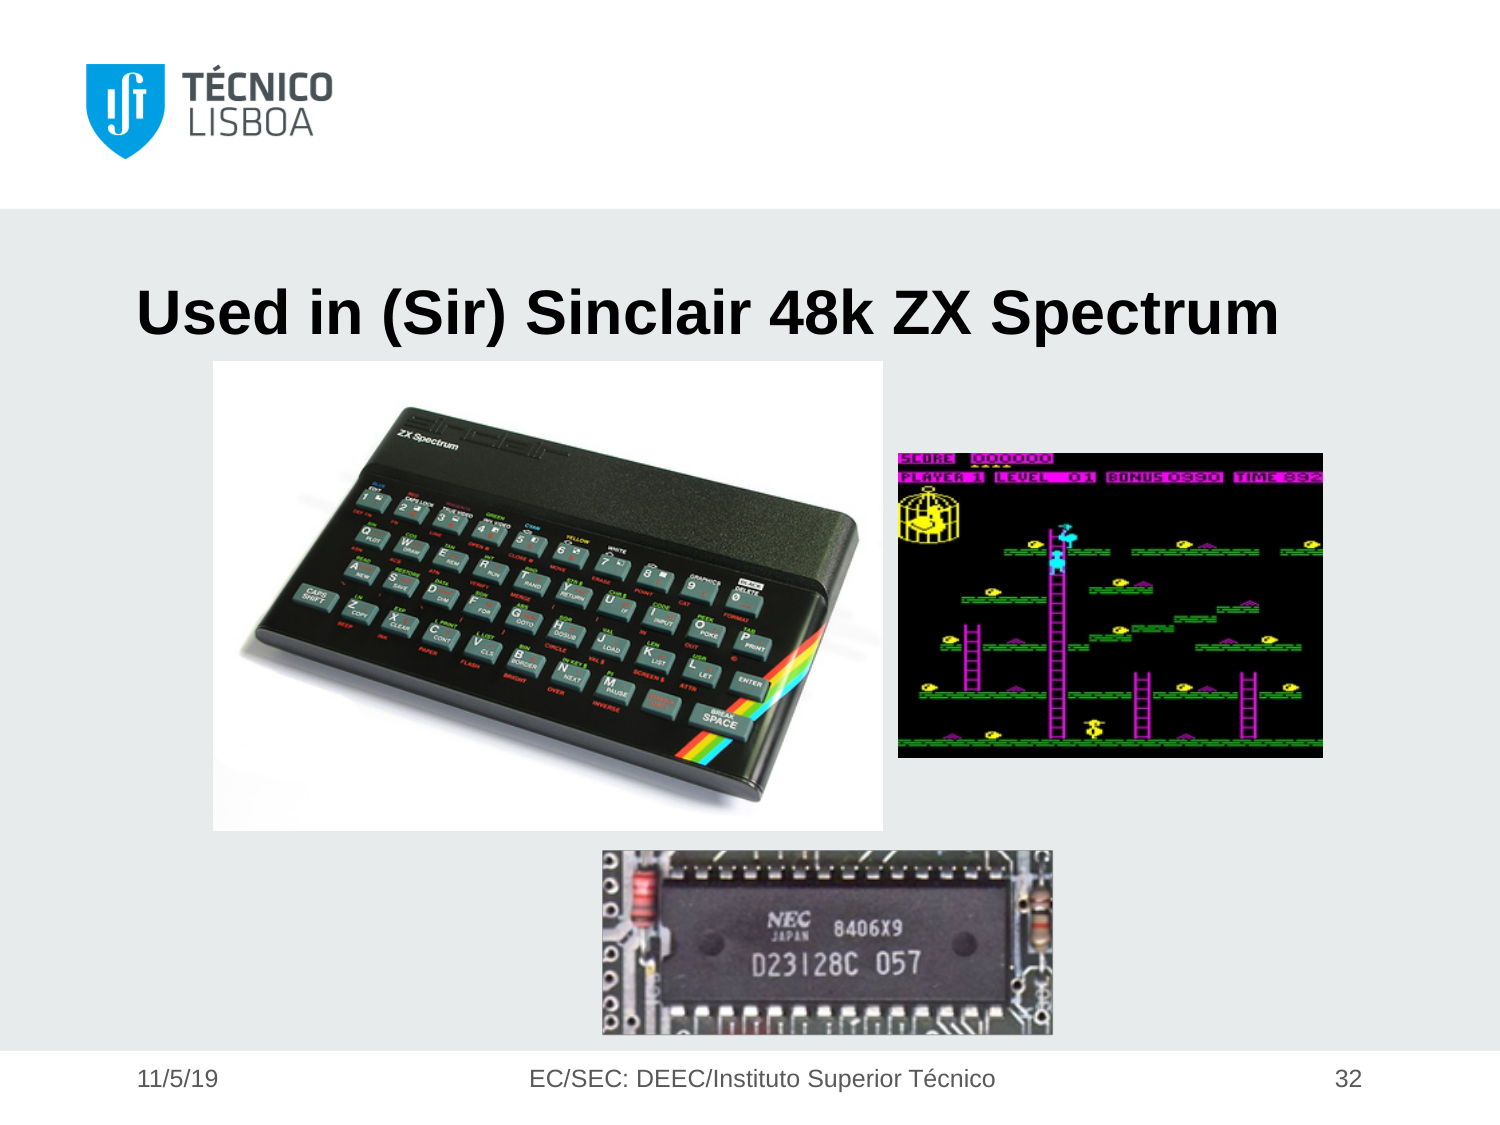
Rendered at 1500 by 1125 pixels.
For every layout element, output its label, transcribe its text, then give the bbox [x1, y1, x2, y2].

slide_number 11/5/19 [121, 1052, 425, 1103]
picture [0, 0, 1500, 1125]
slide_number <number> [1077, 1052, 1378, 1103]
title Used in (Sir) Sinclair 48k ZX Spectrum [121, 237, 1378, 381]
footer EC/SEC: DEEC/Instituto Superior Técnico [512, 1052, 1021, 1103]
